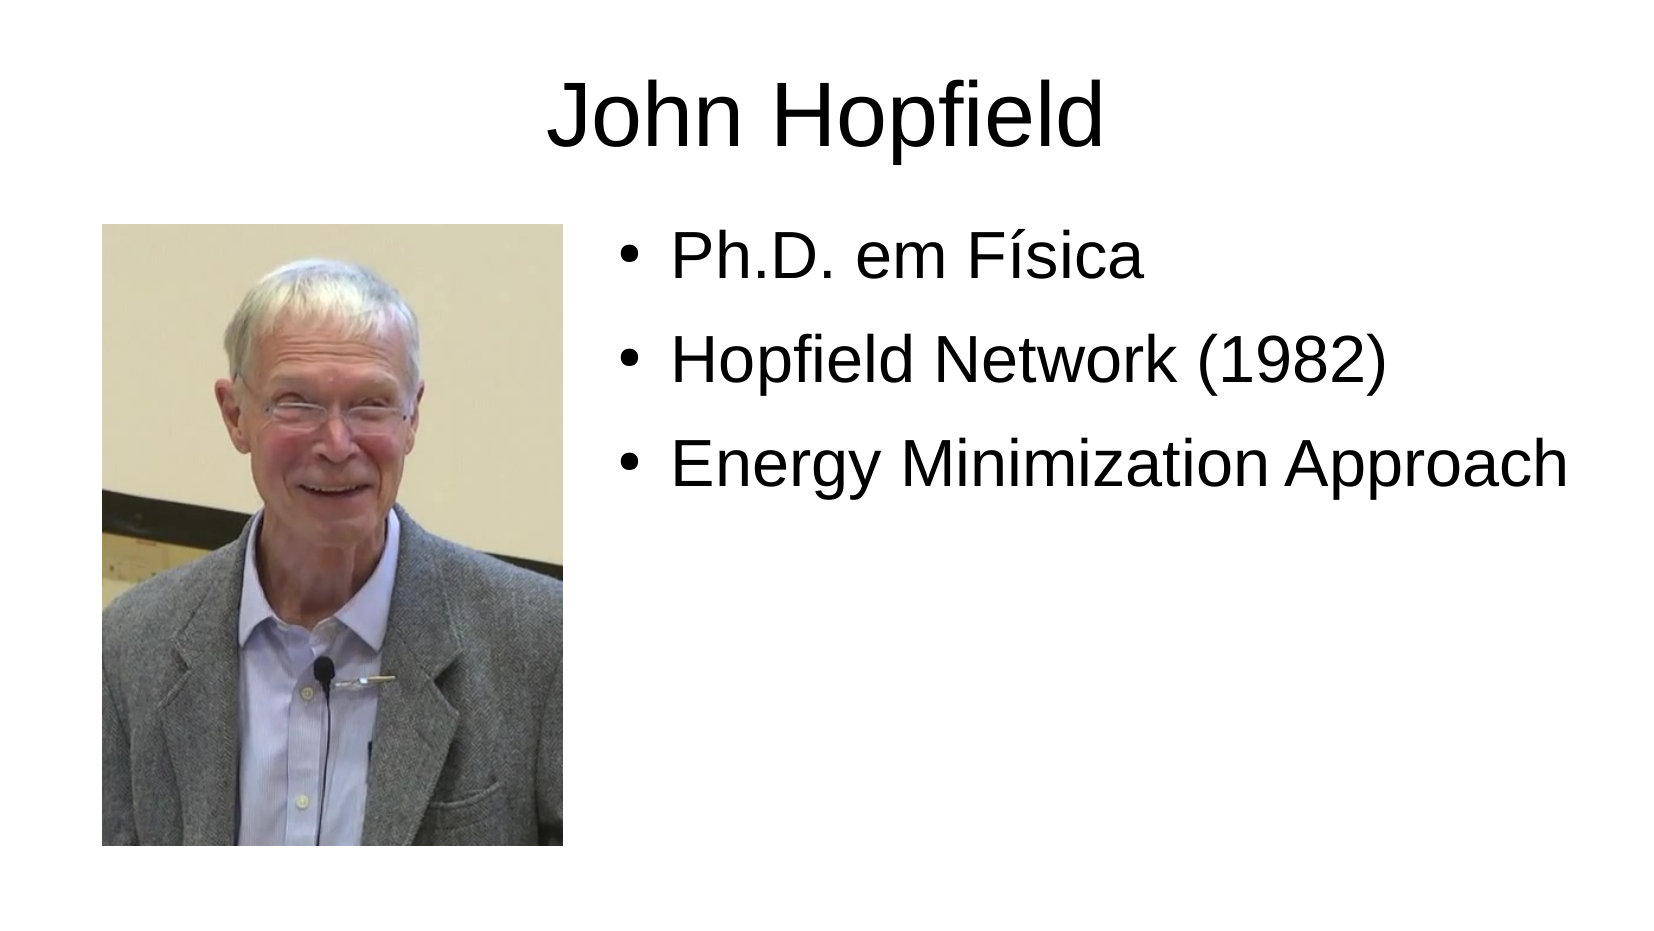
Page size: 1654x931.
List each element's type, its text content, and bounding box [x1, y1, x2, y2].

list Ph.D. em Física Hopfield Network (1982) Energy Minimization Approach [600, 217, 1576, 863]
title John Hopfield [82, 37, 1571, 193]
picture [102, 224, 563, 846]
